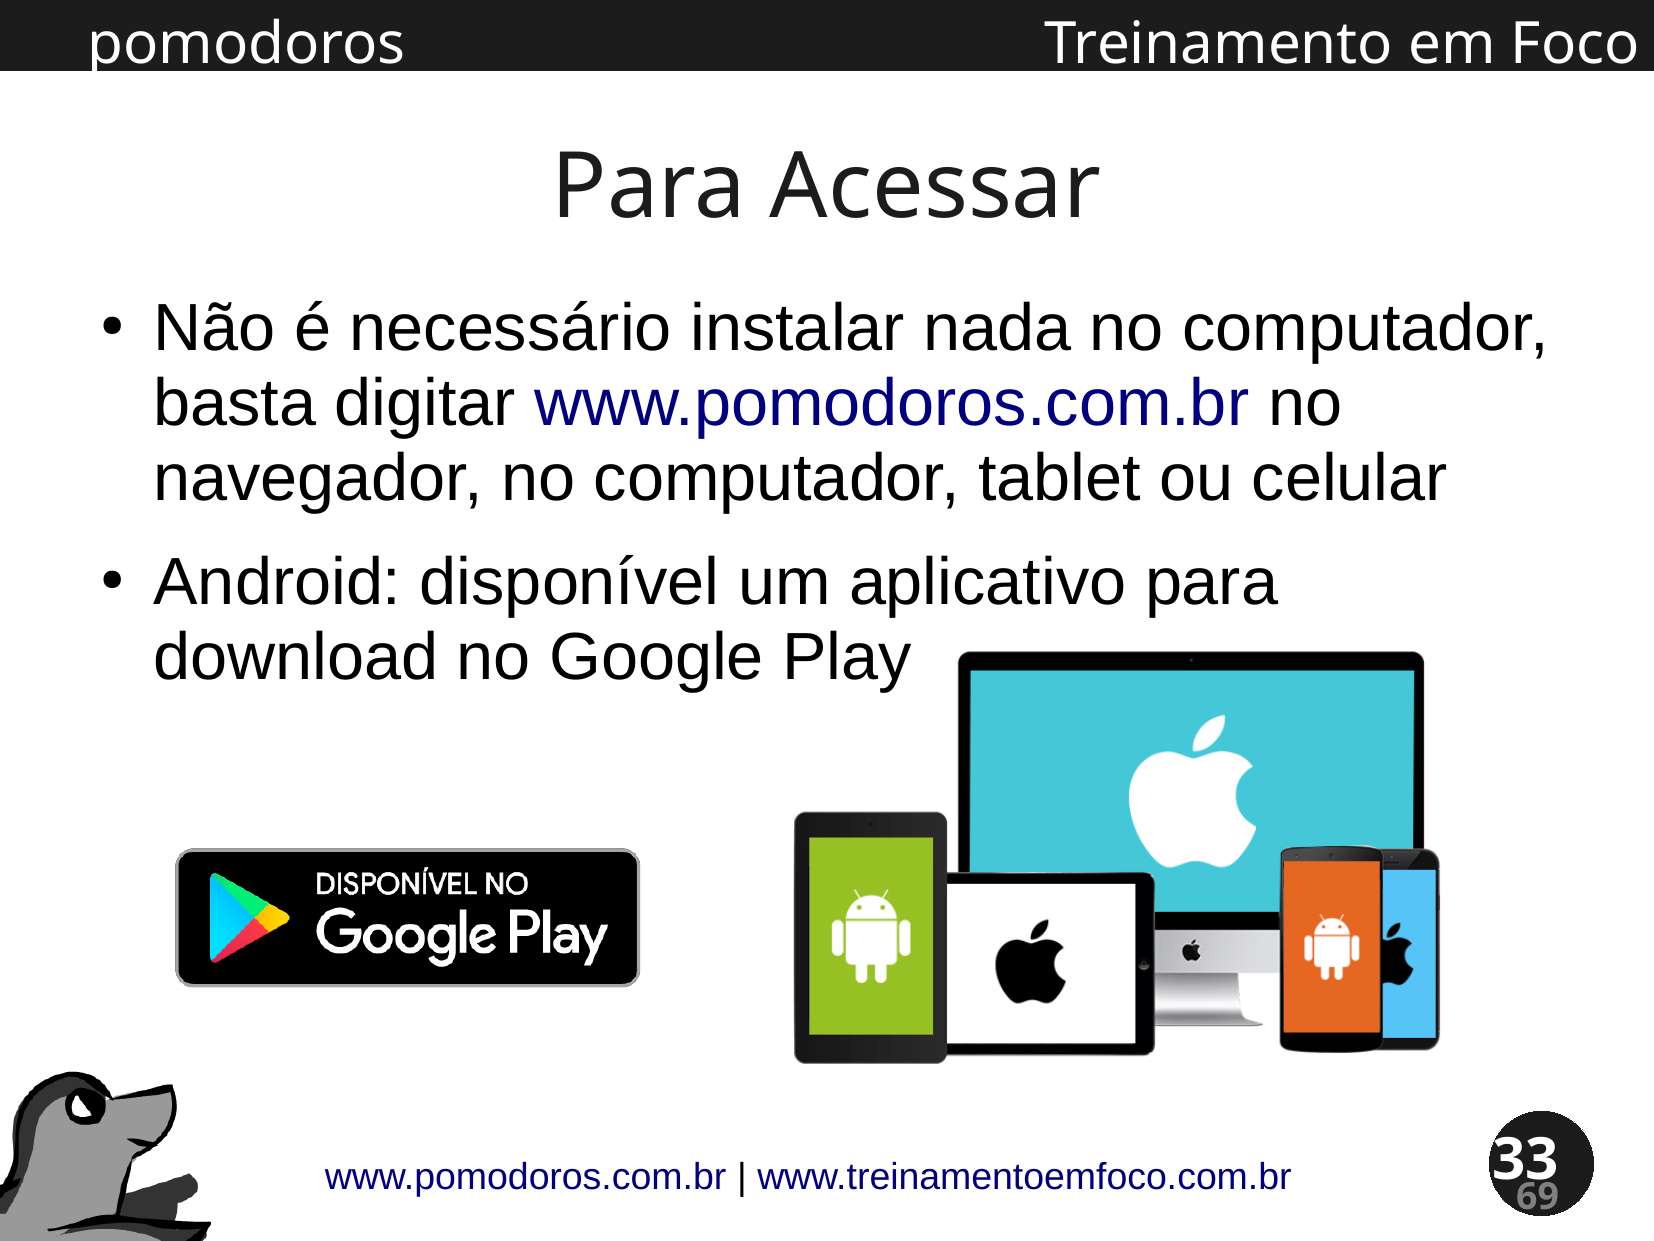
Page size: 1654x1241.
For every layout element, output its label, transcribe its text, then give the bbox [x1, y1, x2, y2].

title Para Acessar [82, 78, 1571, 287]
picture [791, 1010, 1453, 1094]
list Não é necessário instalar nada no computador, basta digitar www.pomodoros.com.br no navegador, no computador, tablet ou celular Android: disponível um aplicativo para download no Google Play [82, 290, 1571, 1010]
picture [0, 814, 674, 1241]
